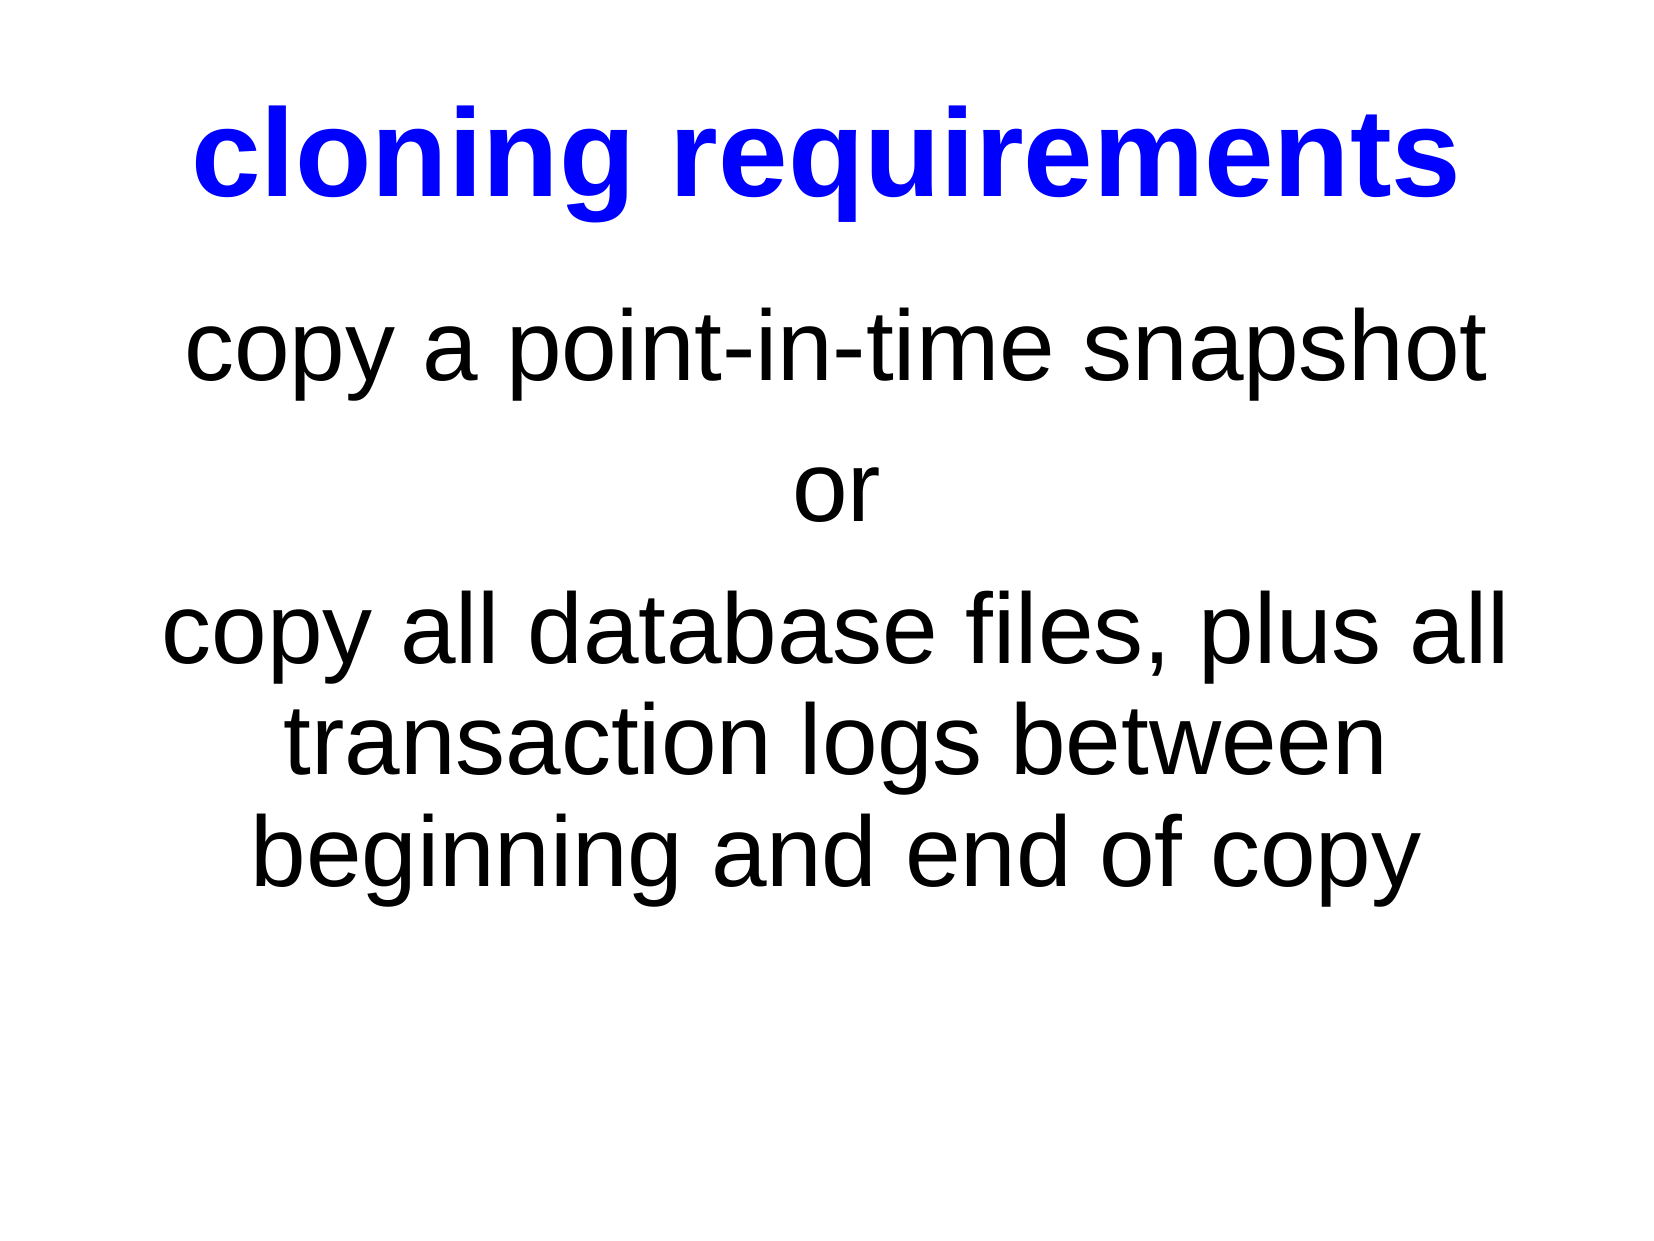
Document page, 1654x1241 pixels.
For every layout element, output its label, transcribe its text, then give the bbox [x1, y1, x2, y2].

list copy a point-in-time snapshot or copy all database files, plus all transaction logs between beginning and end of copy [82, 290, 1591, 1130]
title cloning requirements [82, 49, 1571, 257]
